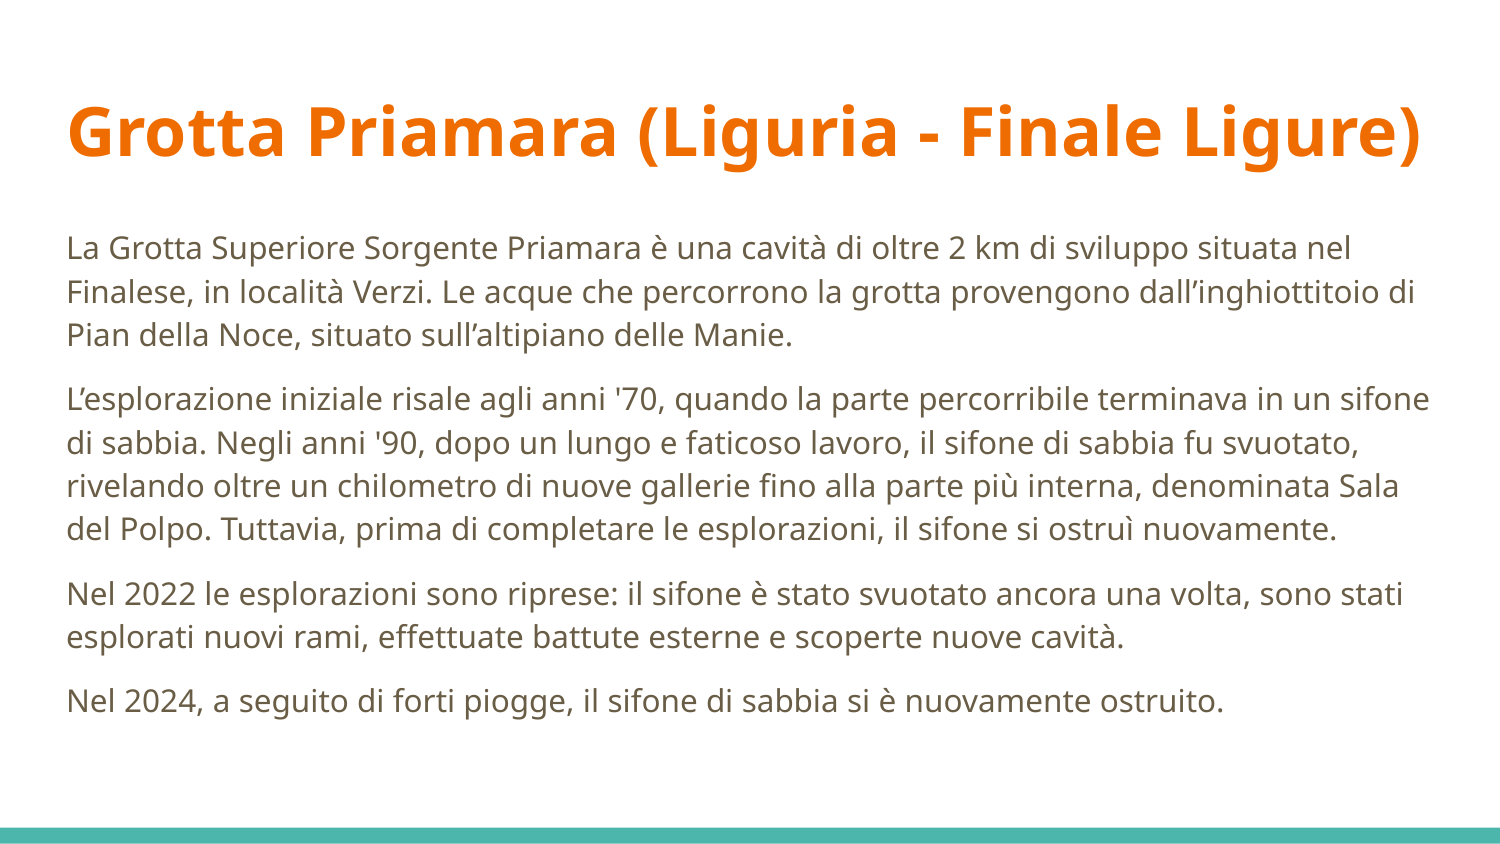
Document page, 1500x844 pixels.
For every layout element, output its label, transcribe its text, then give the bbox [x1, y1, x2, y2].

list La Grotta Superiore Sorgente Priamara è una cavità di oltre 2 km di sviluppo situata nel Finalese, in località Verzi. Le acque che percorrono la grotta provengono dall’inghiottitoio di Pian della Noce, situato sull’altipiano delle Manie. L’esplorazione iniziale risale agli anni '70, quando la parte percorribile terminava in un sifone di sabbia. Negli anni '90, dopo un lungo e faticoso lavoro, il sifone di sabbia fu svuotato, rivelando oltre un chilometro di nuove gallerie fino alla parte più interna, denominata Sala del Polpo. Tuttavia, prima di completare le esplorazioni, il sifone si ostruì nuovamente. Nel 2022 le esplorazioni sono riprese: il sifone è stato svuotato ancora una volta, sono stati esplorati nuovi rami, effettuate battute esterne e scoperte nuove cavità. Nel 2024, a seguito di forti piogge, il sifone di sabbia si è nuovamente ostruito. [51, 207, 1449, 750]
title Grotta Priamara (Liguria - Finale Ligure) [51, 72, 1449, 189]
